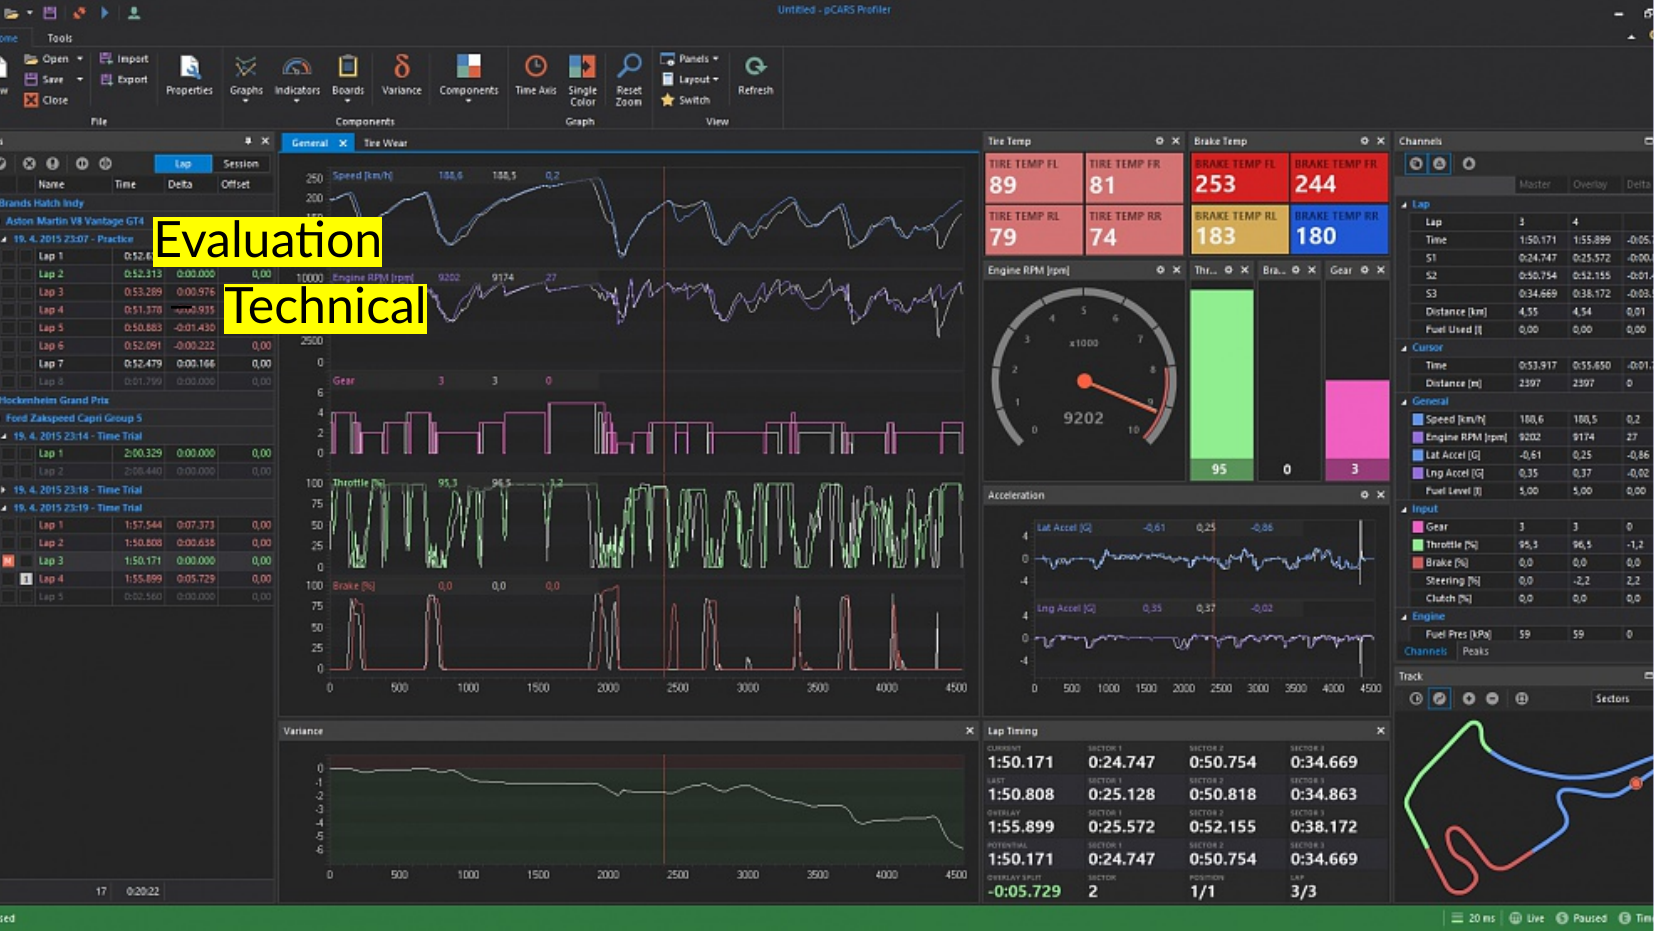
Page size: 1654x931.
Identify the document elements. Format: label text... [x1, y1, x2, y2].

list Evaluation Technical [82, 217, 1571, 839]
picture [0, 0, 1654, 931]
